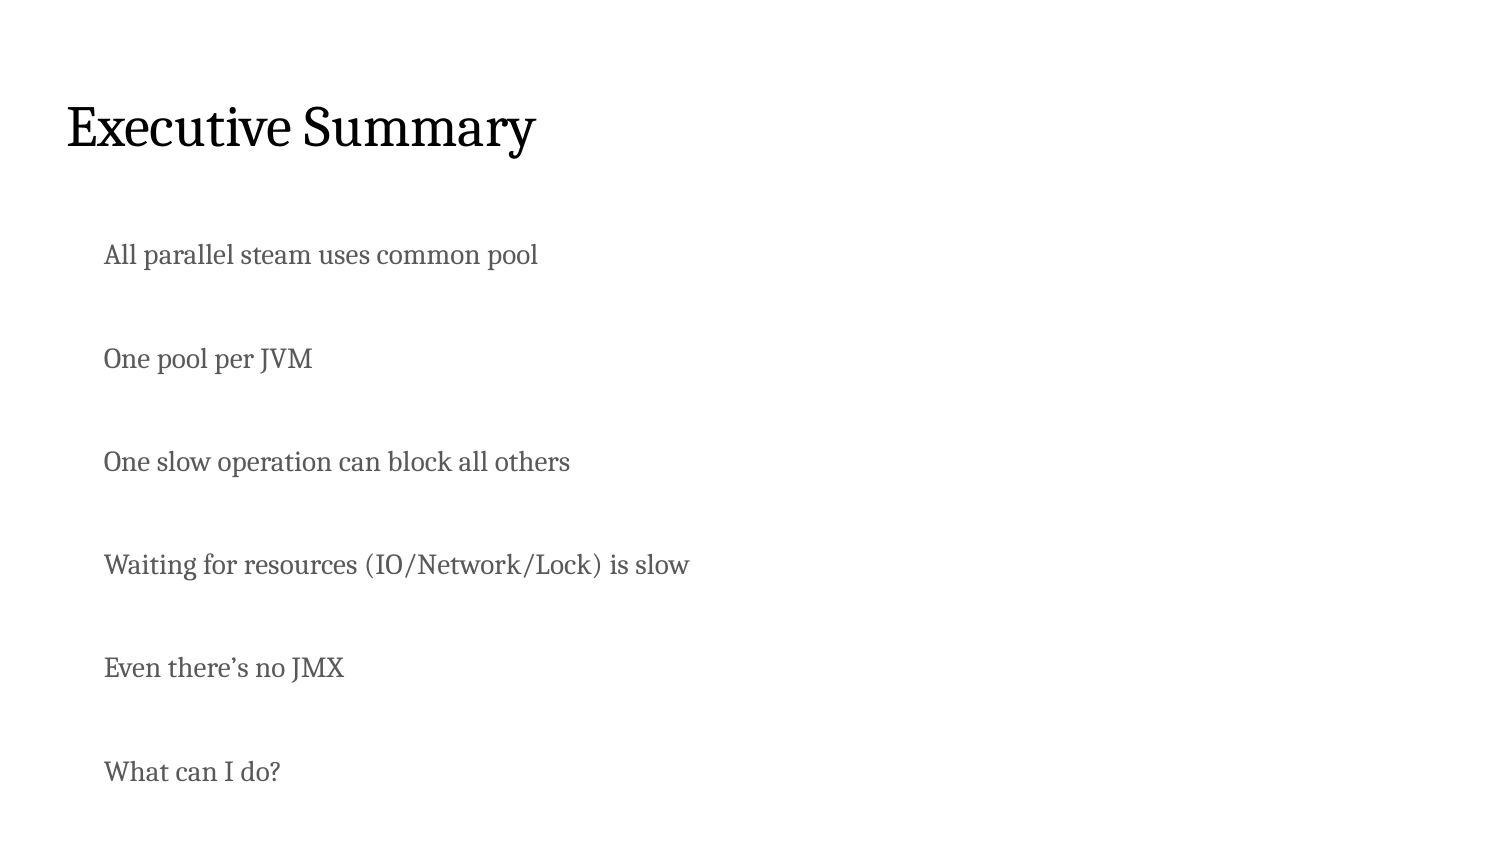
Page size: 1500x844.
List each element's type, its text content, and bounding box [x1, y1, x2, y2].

title Executive Summary [51, 72, 1449, 167]
list All parallel steam uses common pool One pool per JVM One slow operation can block all others Waiting for resources (IO/Network/Lock) is slow Even there’s no JMX What can I do? [51, 185, 954, 747]
